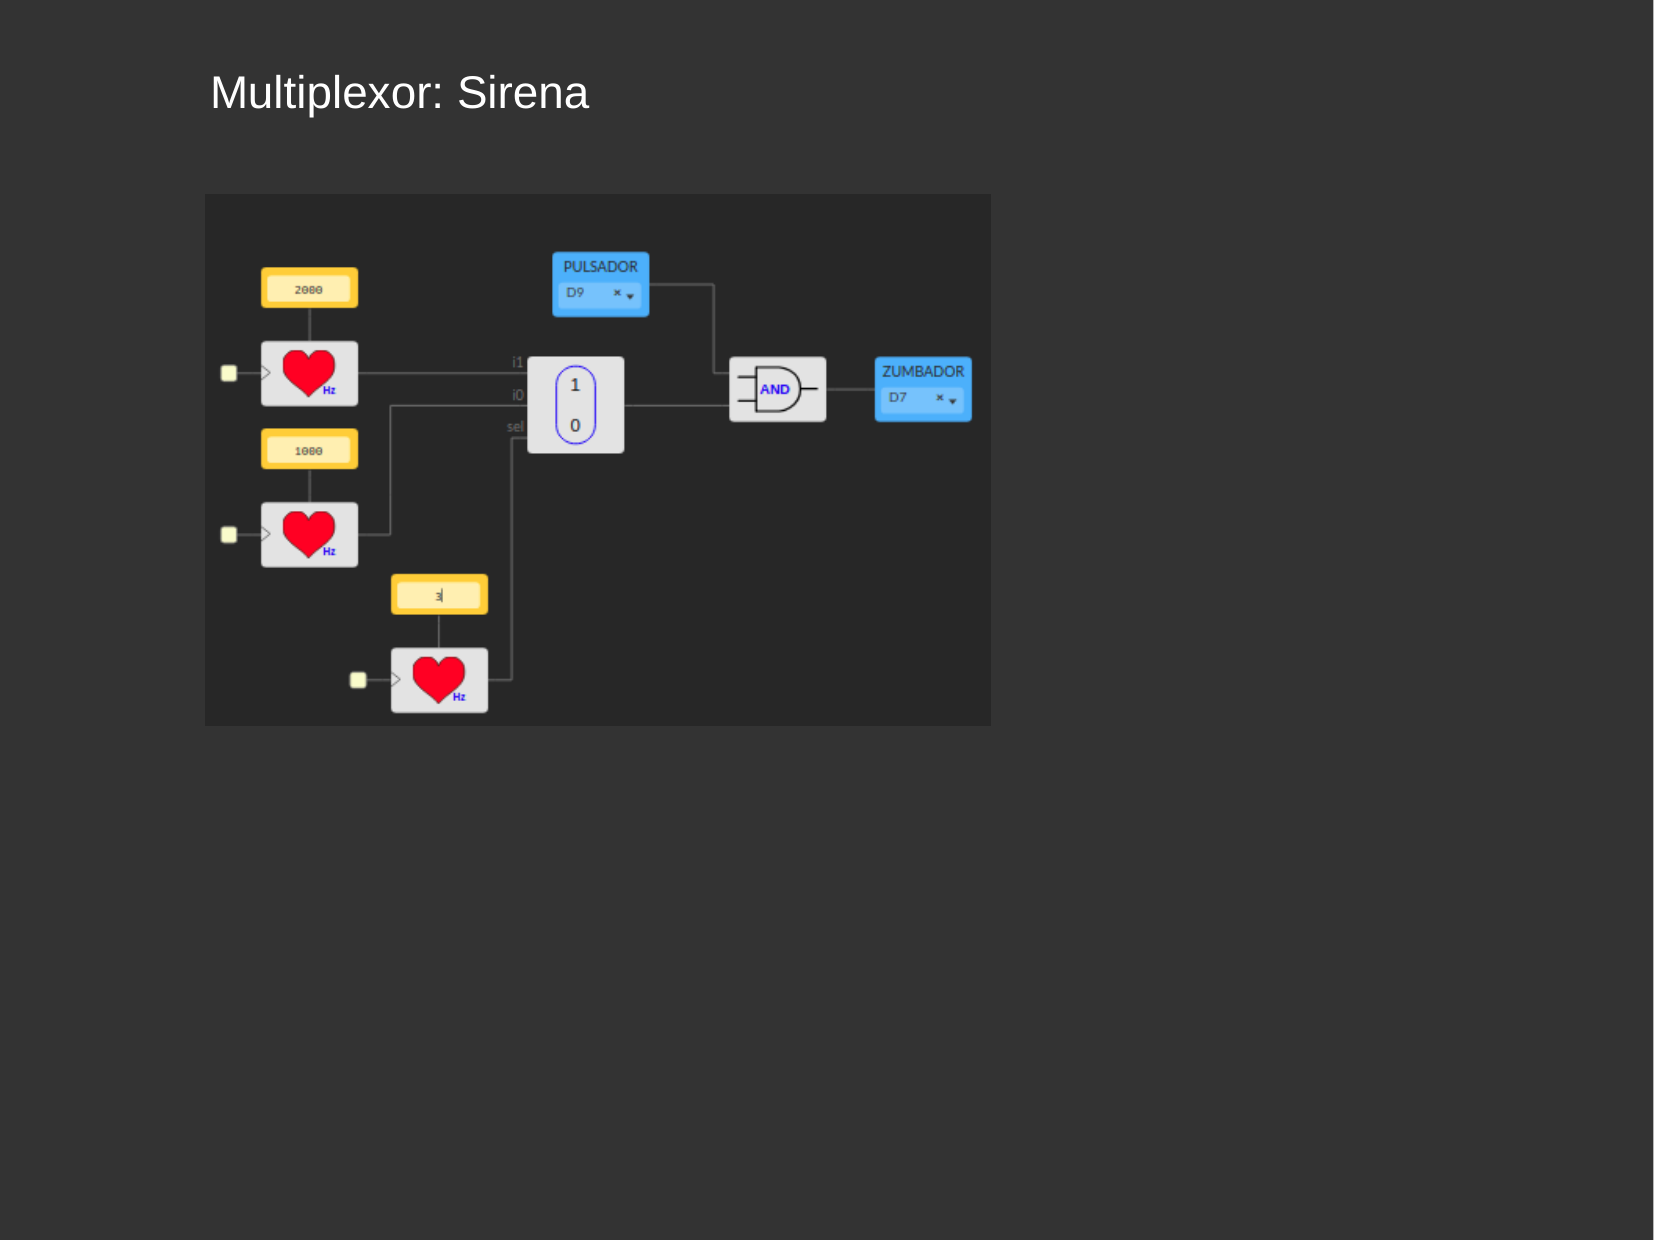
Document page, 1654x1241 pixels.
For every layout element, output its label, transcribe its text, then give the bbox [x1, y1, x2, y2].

text_box Multiplexor: Sirena [195, 59, 901, 150]
picture [205, 194, 991, 726]
